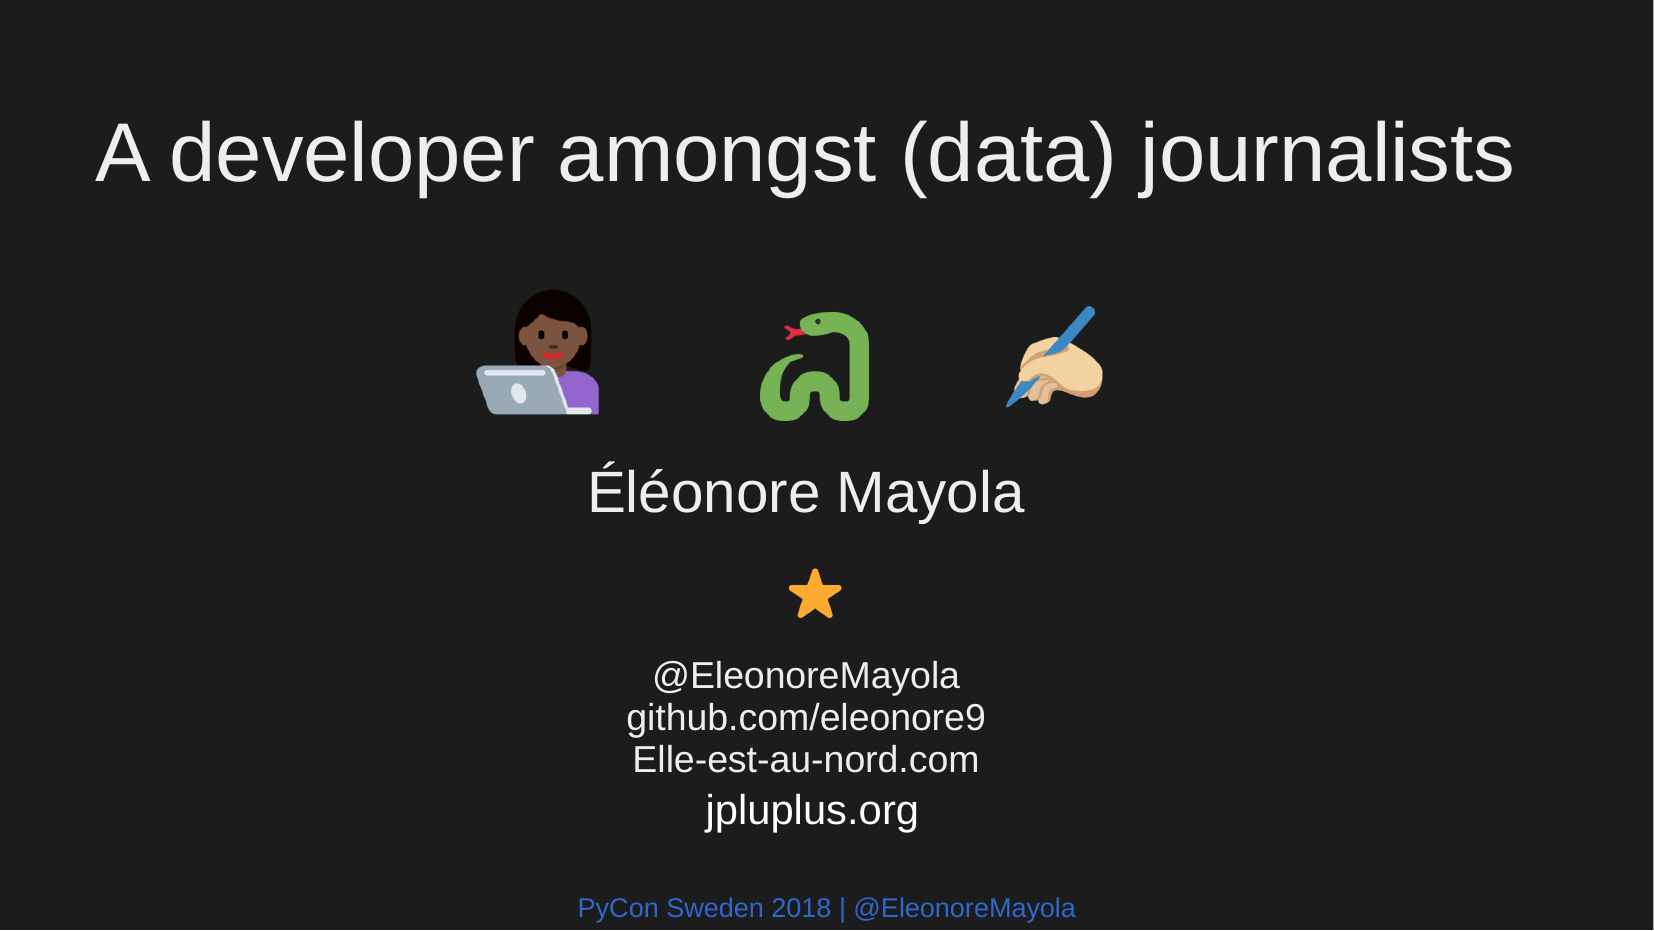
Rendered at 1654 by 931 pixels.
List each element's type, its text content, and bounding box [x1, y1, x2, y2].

text_box PyCon Sweden 2018 | @EleonoreMayola [460, 885, 1193, 931]
picture [475, 288, 603, 415]
text_box A developer amongst (data) journalists Éléonore Mayola @EleonoreMayola github.com/eleonore9 Elle-est-au-nord.com [62, 105, 1551, 781]
text_box jpluplus.org [690, 779, 935, 841]
picture [787, 565, 843, 620]
picture [1002, 306, 1105, 409]
picture [760, 312, 869, 421]
